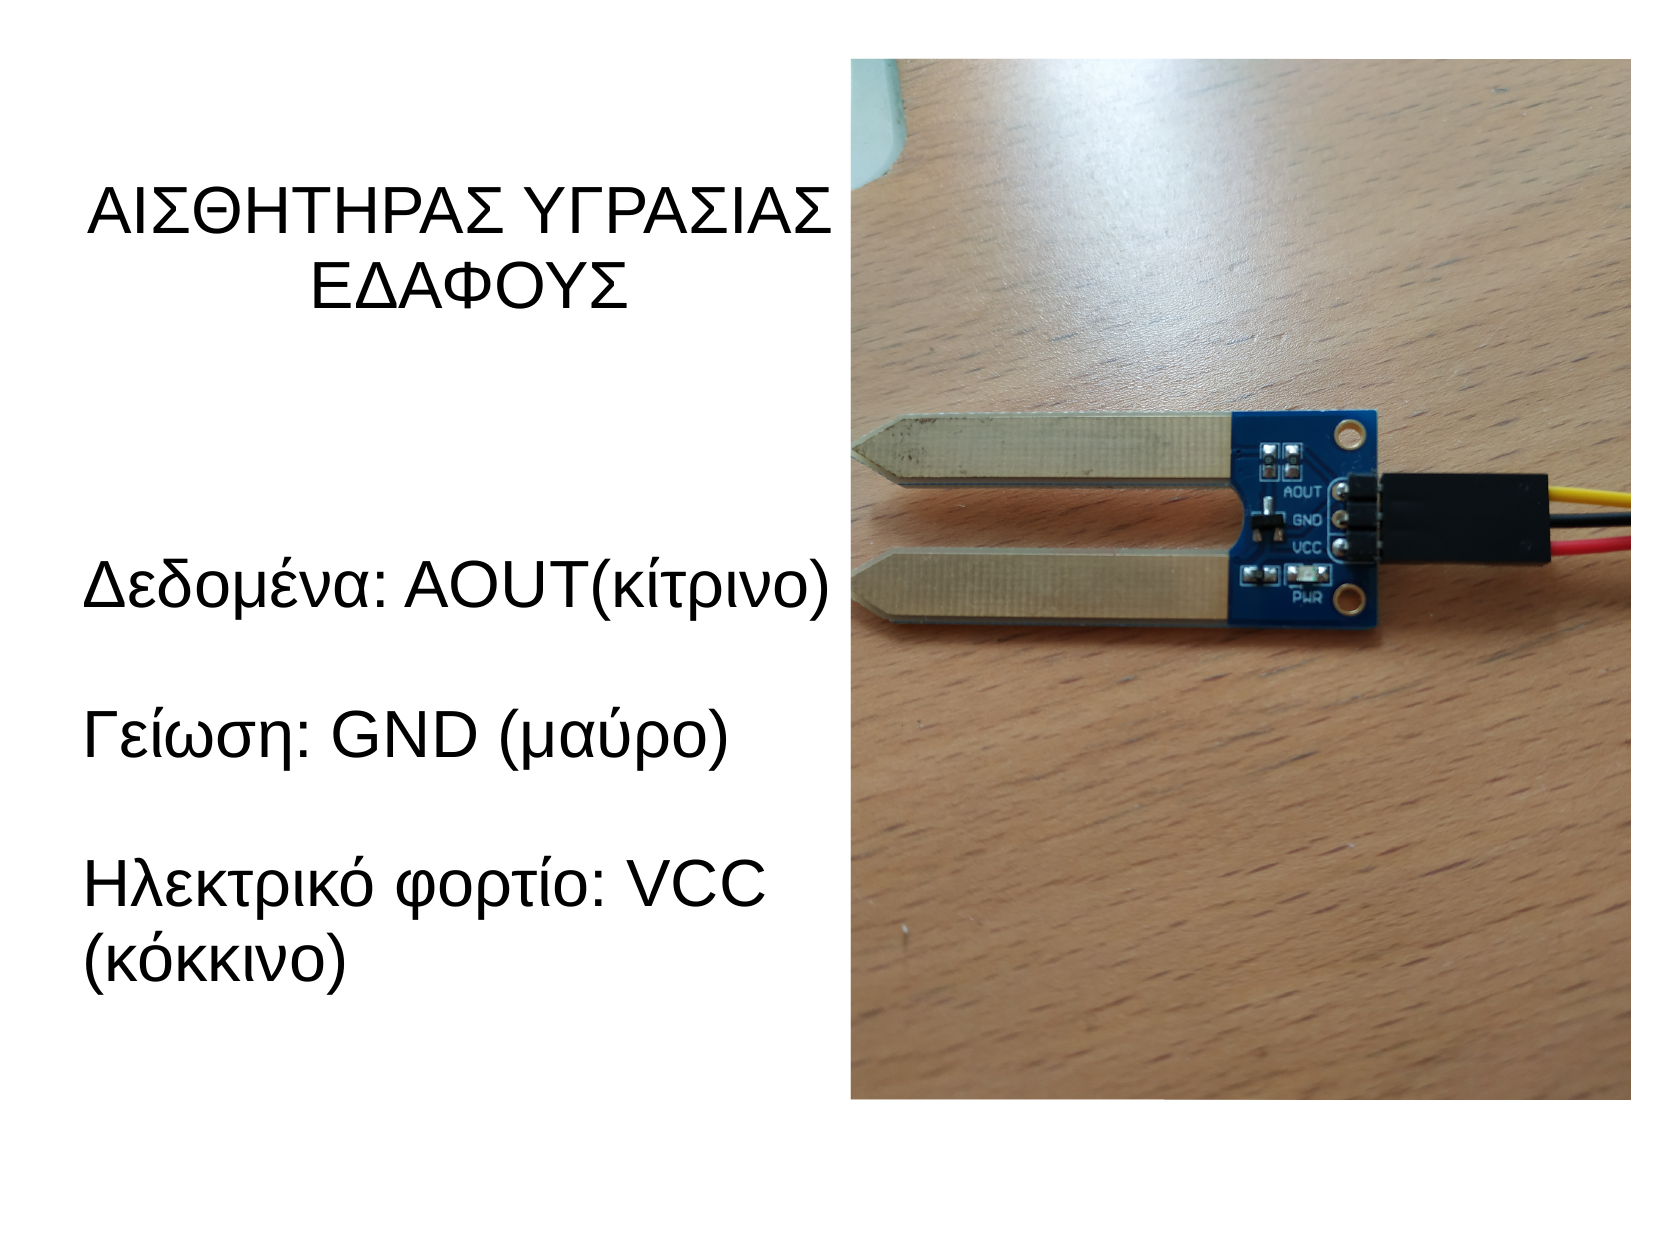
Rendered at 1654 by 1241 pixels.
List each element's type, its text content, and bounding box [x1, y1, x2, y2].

subtitle ΑΙΣΘΗΤΗΡΑΣ ΥΓΡΑΣΙΑΣ ΕΔΑΦΟΥΣ Δεδομένα: ΑOUT(κίτρινο) Γείωση: GND (μαύρο) Ηλεκτρικό φορτίο: VCC (κόκκινο) [82, 70, 839, 1099]
picture [850, 58, 1631, 1100]
